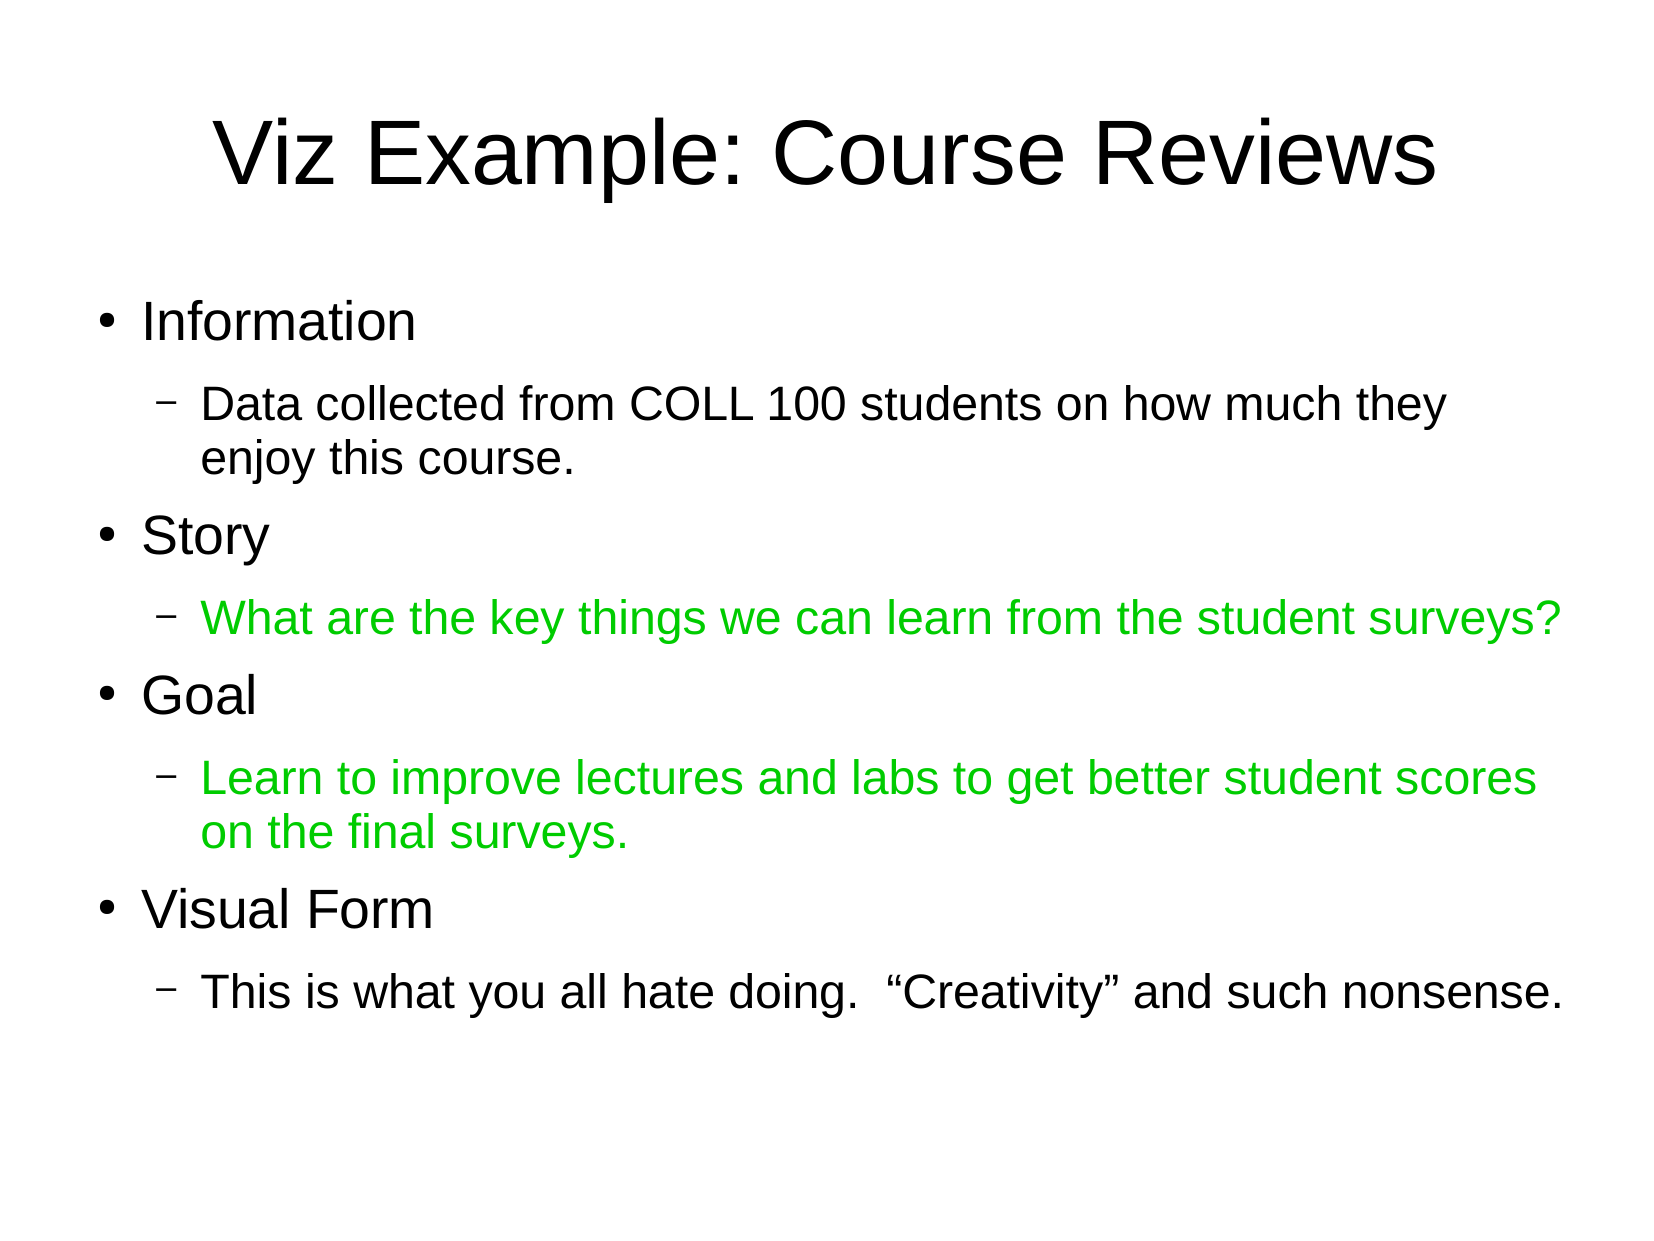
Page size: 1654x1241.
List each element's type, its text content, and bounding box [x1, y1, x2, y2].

title Viz Example: Course Reviews [82, 49, 1571, 257]
list Information Data collected from COLL 100 students on how much they enjoy this course. Story What are the key things we can learn from the student surveys? Goal Learn to improve lectures and labs to get better student scores on the final surveys. Visual Form This is what you all hate doing. “Creativity” and such nonsense. [82, 290, 1571, 1111]
